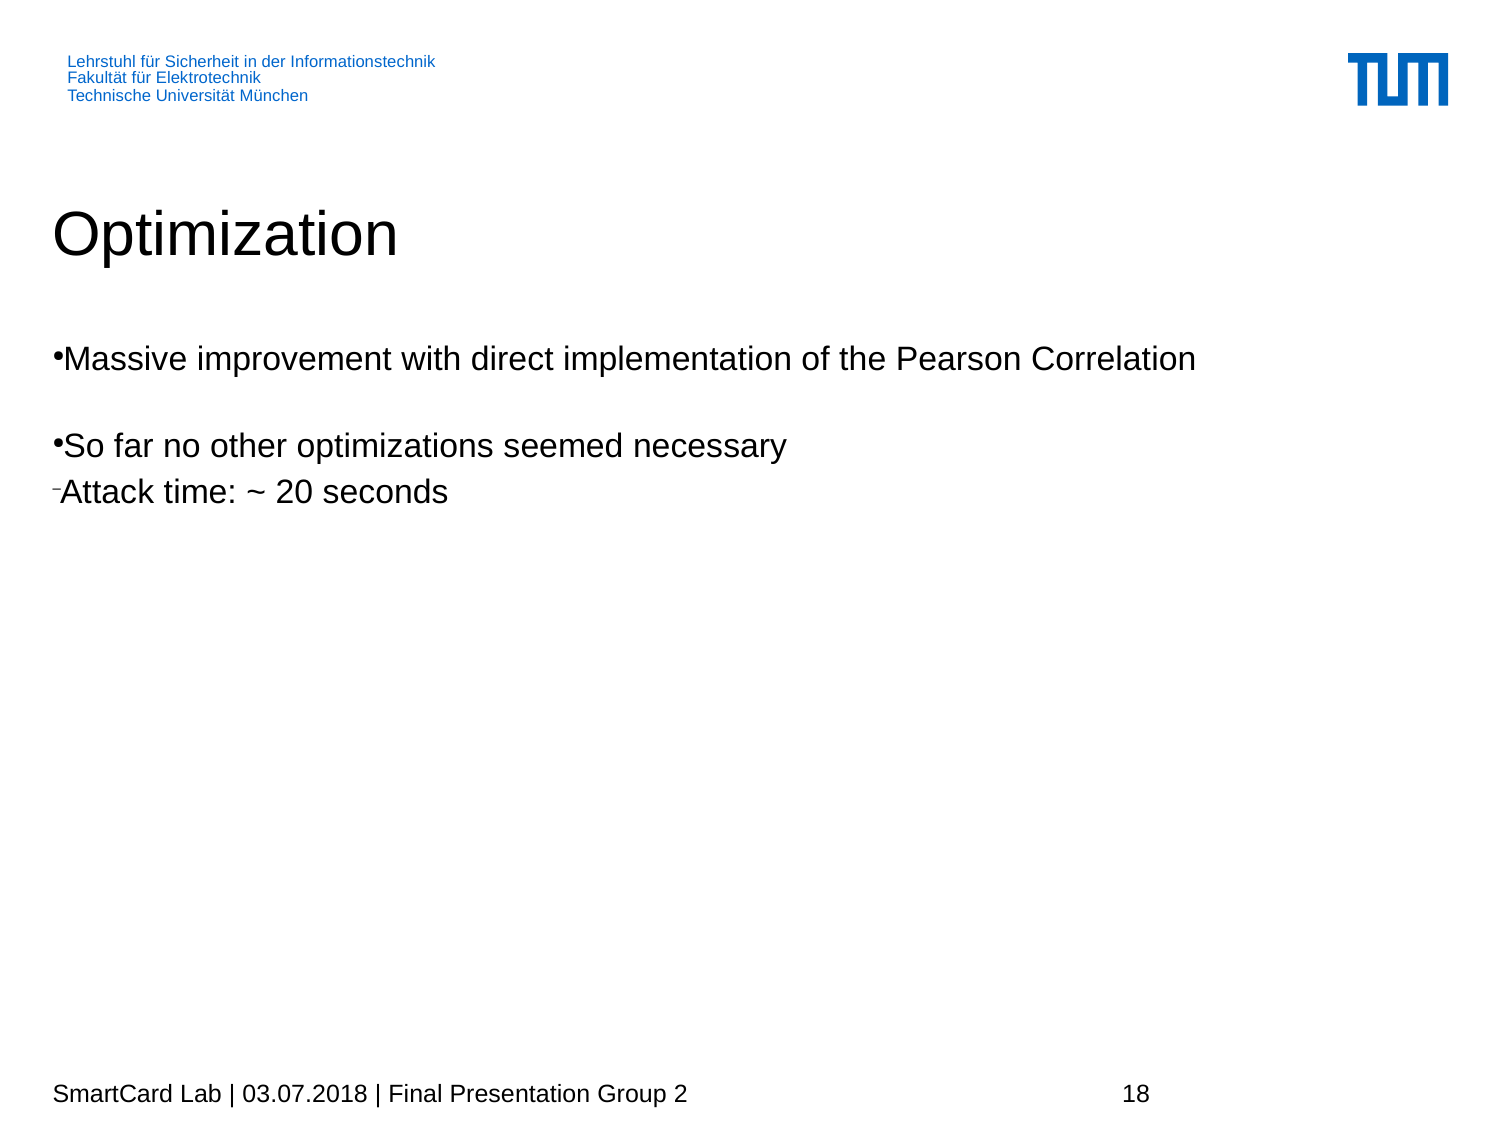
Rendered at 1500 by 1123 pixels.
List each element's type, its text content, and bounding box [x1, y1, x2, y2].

list Massive improvement with direct implementation of the Pearson Correlation So far no other optimizations seemed necessary Attack time: ~ 20 seconds [52, 330, 1453, 512]
text_box <number> [1122, 1062, 1459, 1123]
text_box SmartCard Lab | 03.07.2018 | Final Presentation Group 2 [52, 1062, 1116, 1123]
title Optimization [52, 192, 1453, 268]
